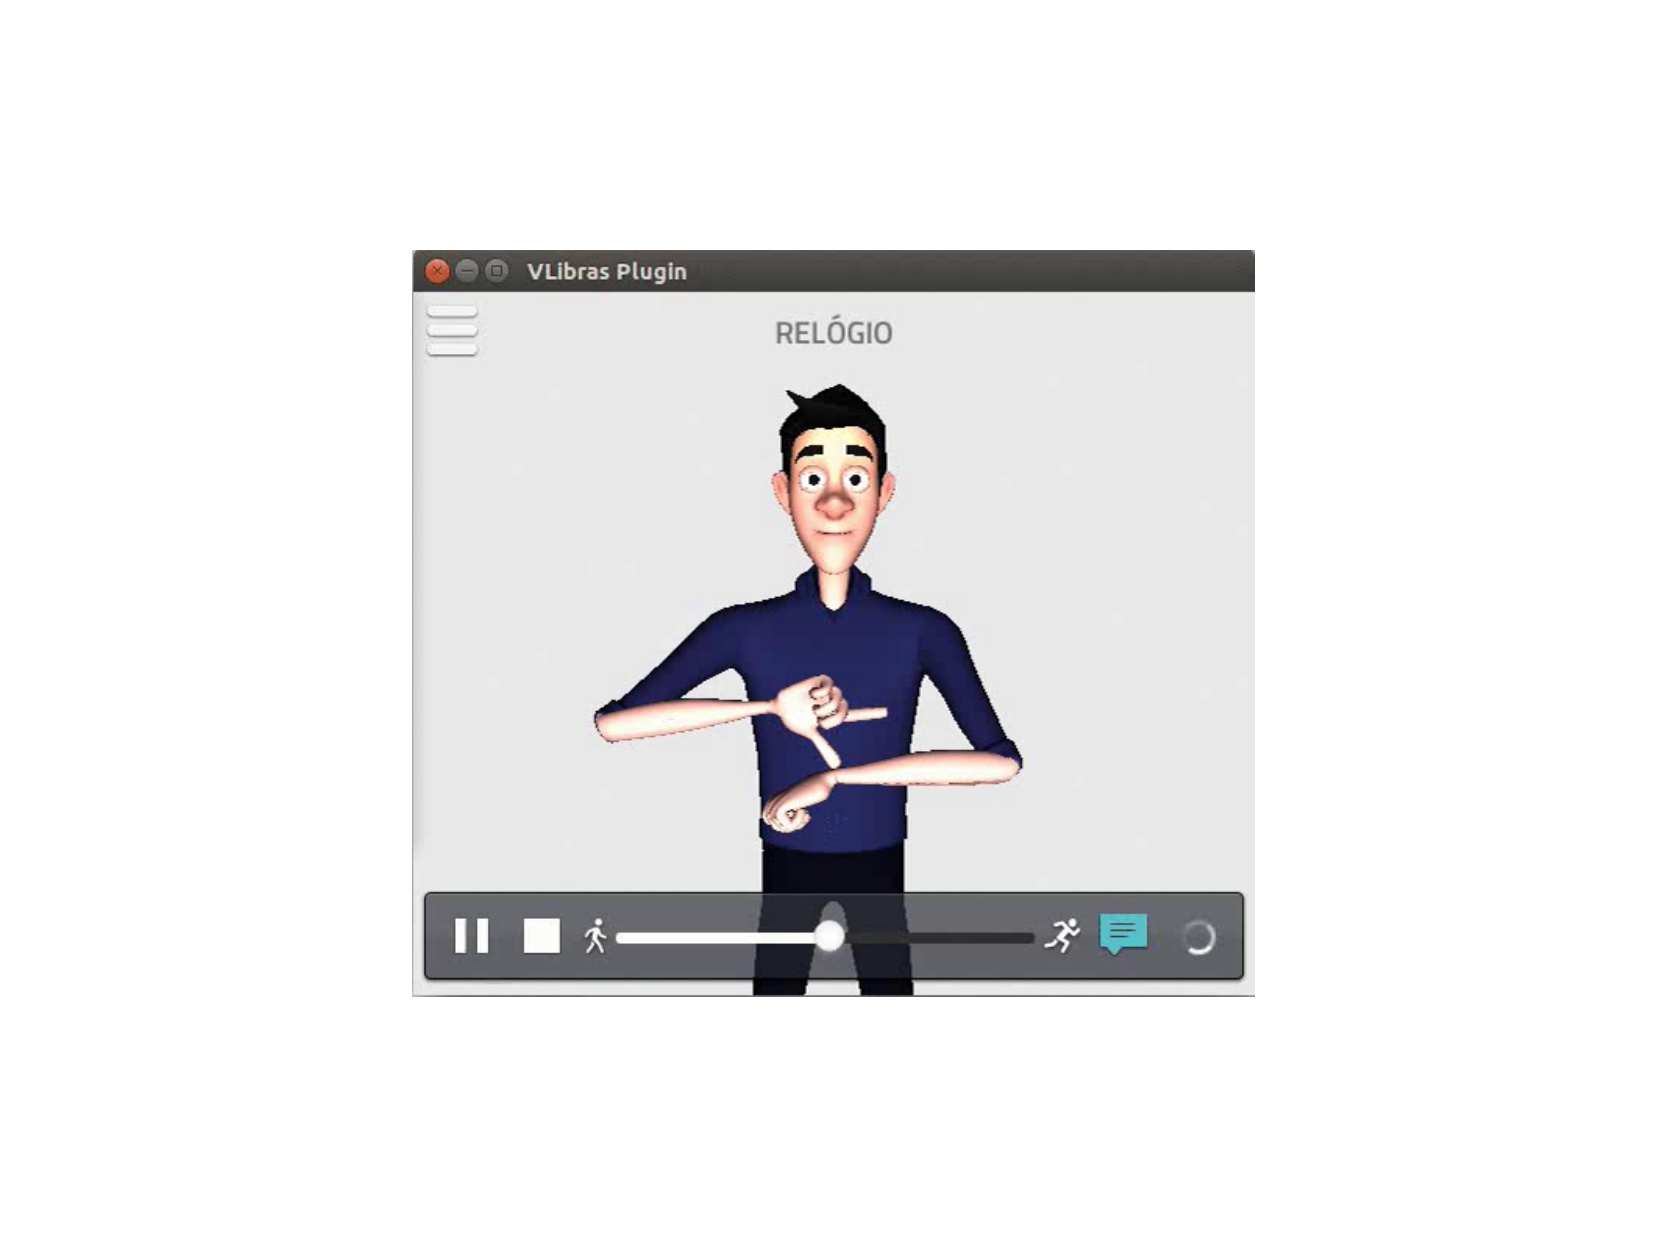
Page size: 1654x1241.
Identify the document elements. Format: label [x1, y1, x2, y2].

text_box [411, 250, 1256, 998]
